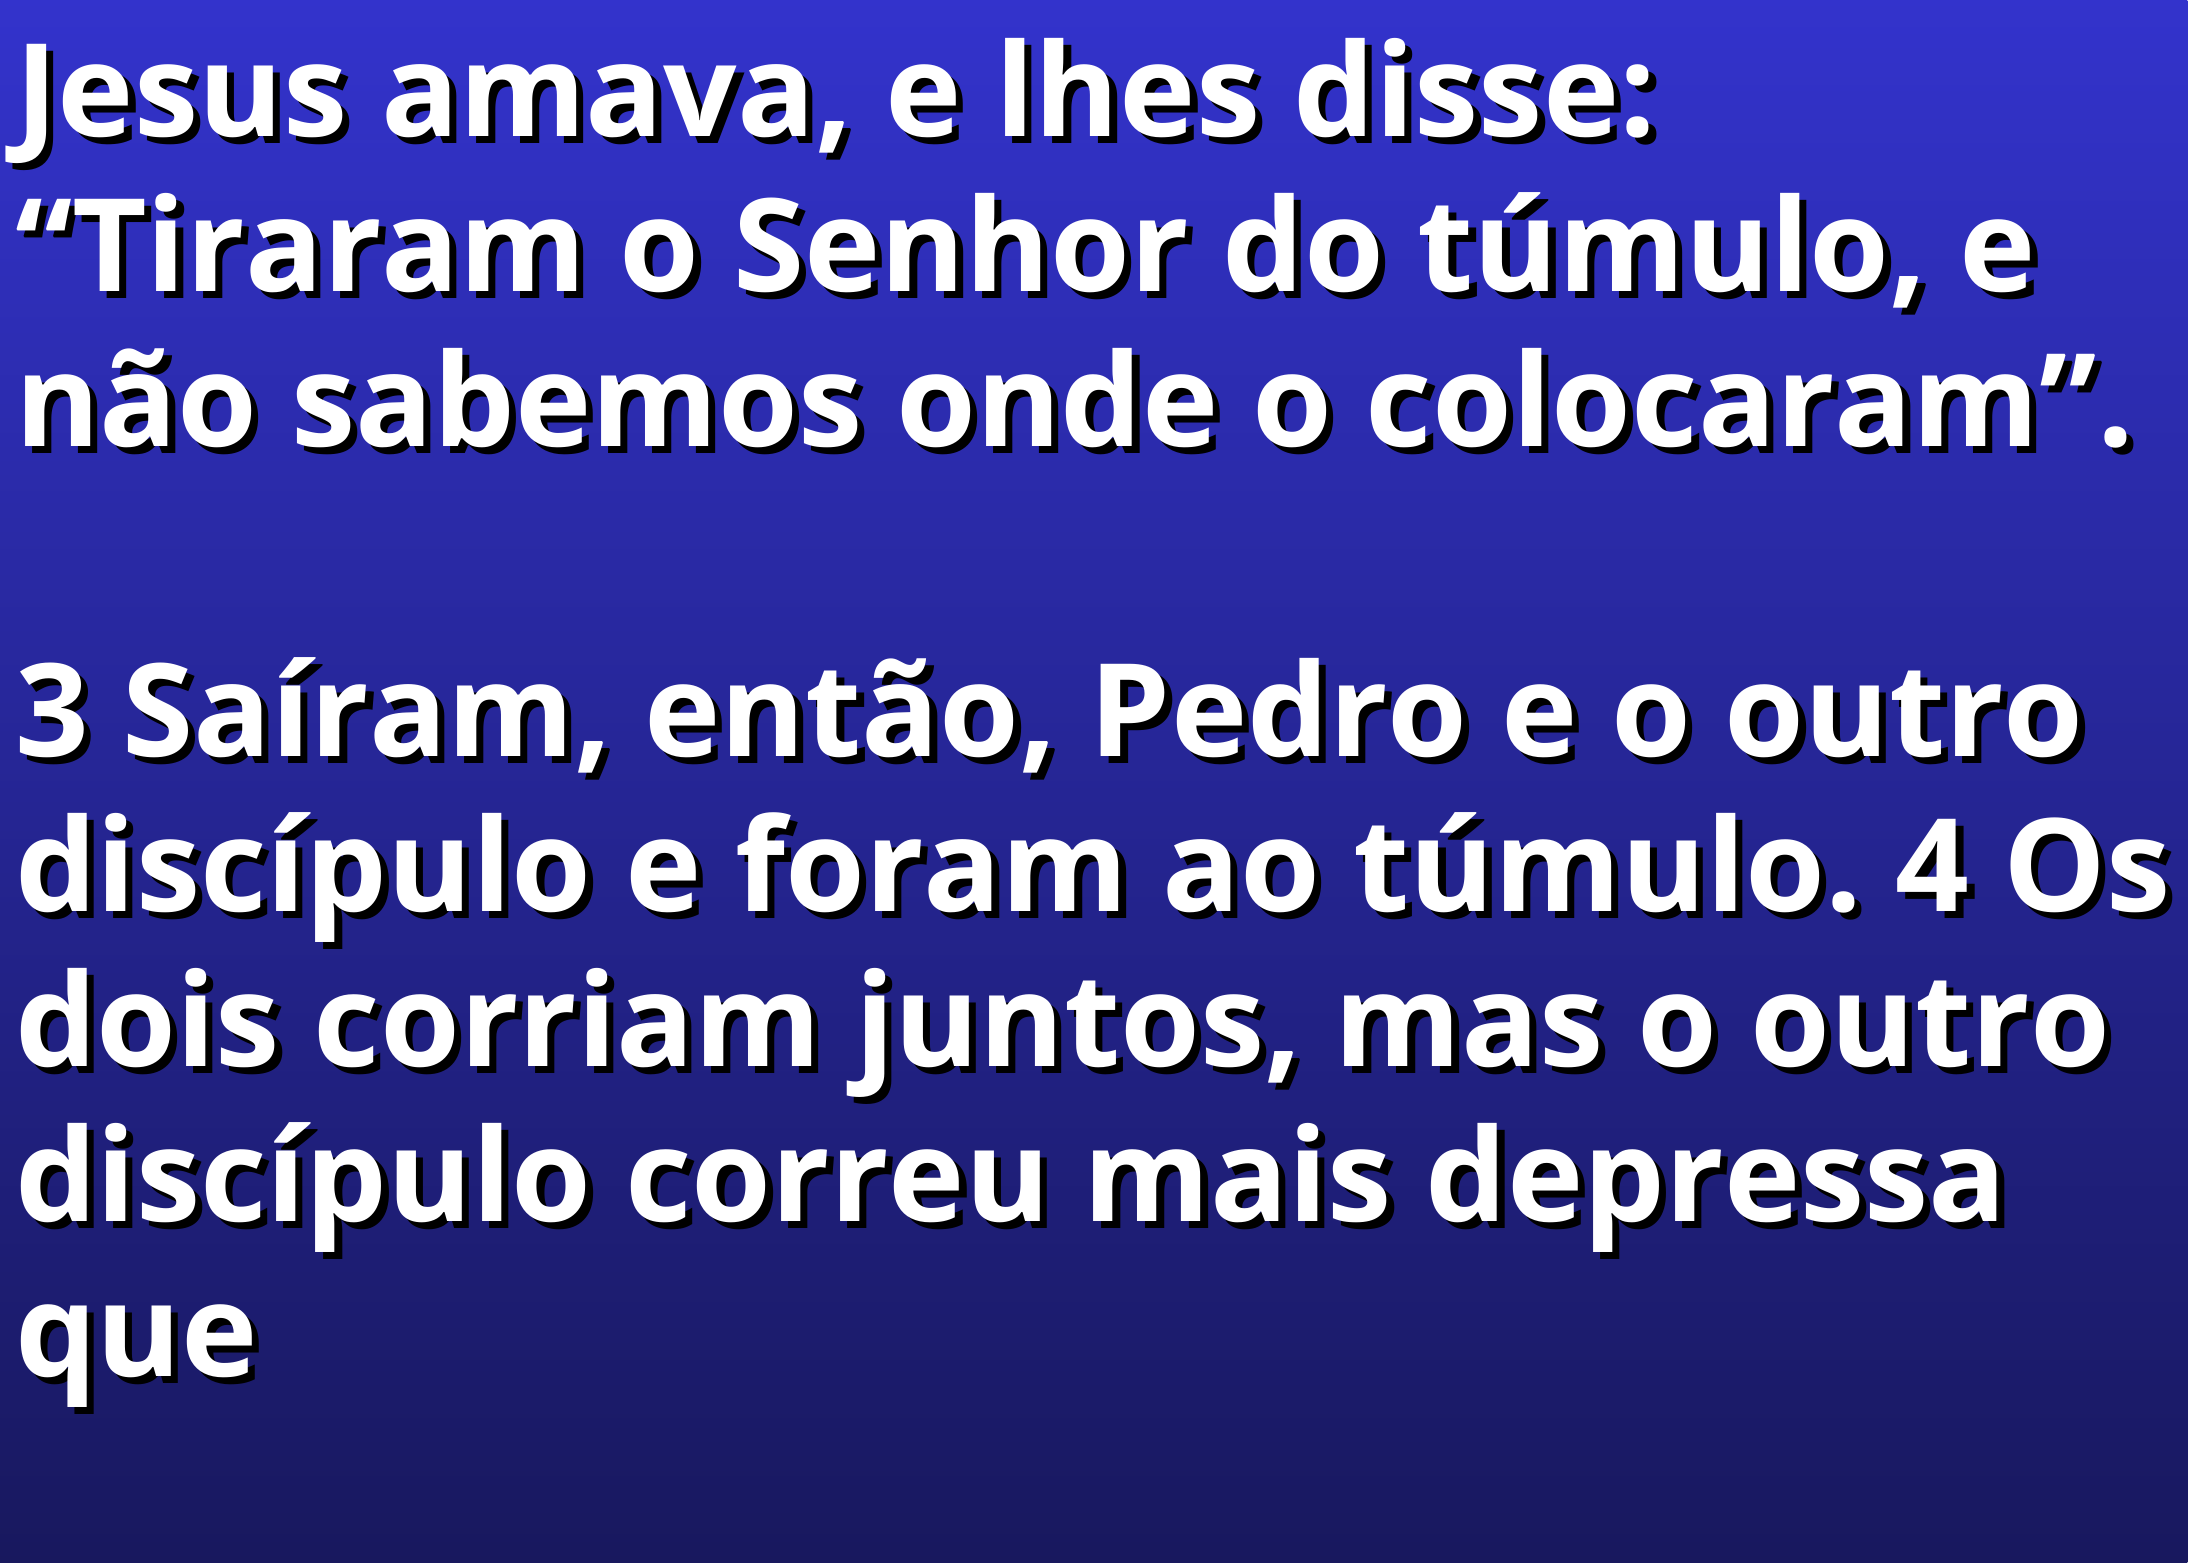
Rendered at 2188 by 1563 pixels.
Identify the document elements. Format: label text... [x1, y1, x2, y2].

text_box Jesus amava, e lhes disse: “Tiraram o Senhor do túmulo, e não sabemos onde o colocaram”. 3 Saíram, então, Pedro e o outro discípulo e foram ao túmulo. 4 Os dois corriam juntos, mas o outro discípulo correu mais depressa que [0, 0, 2188, 1410]
